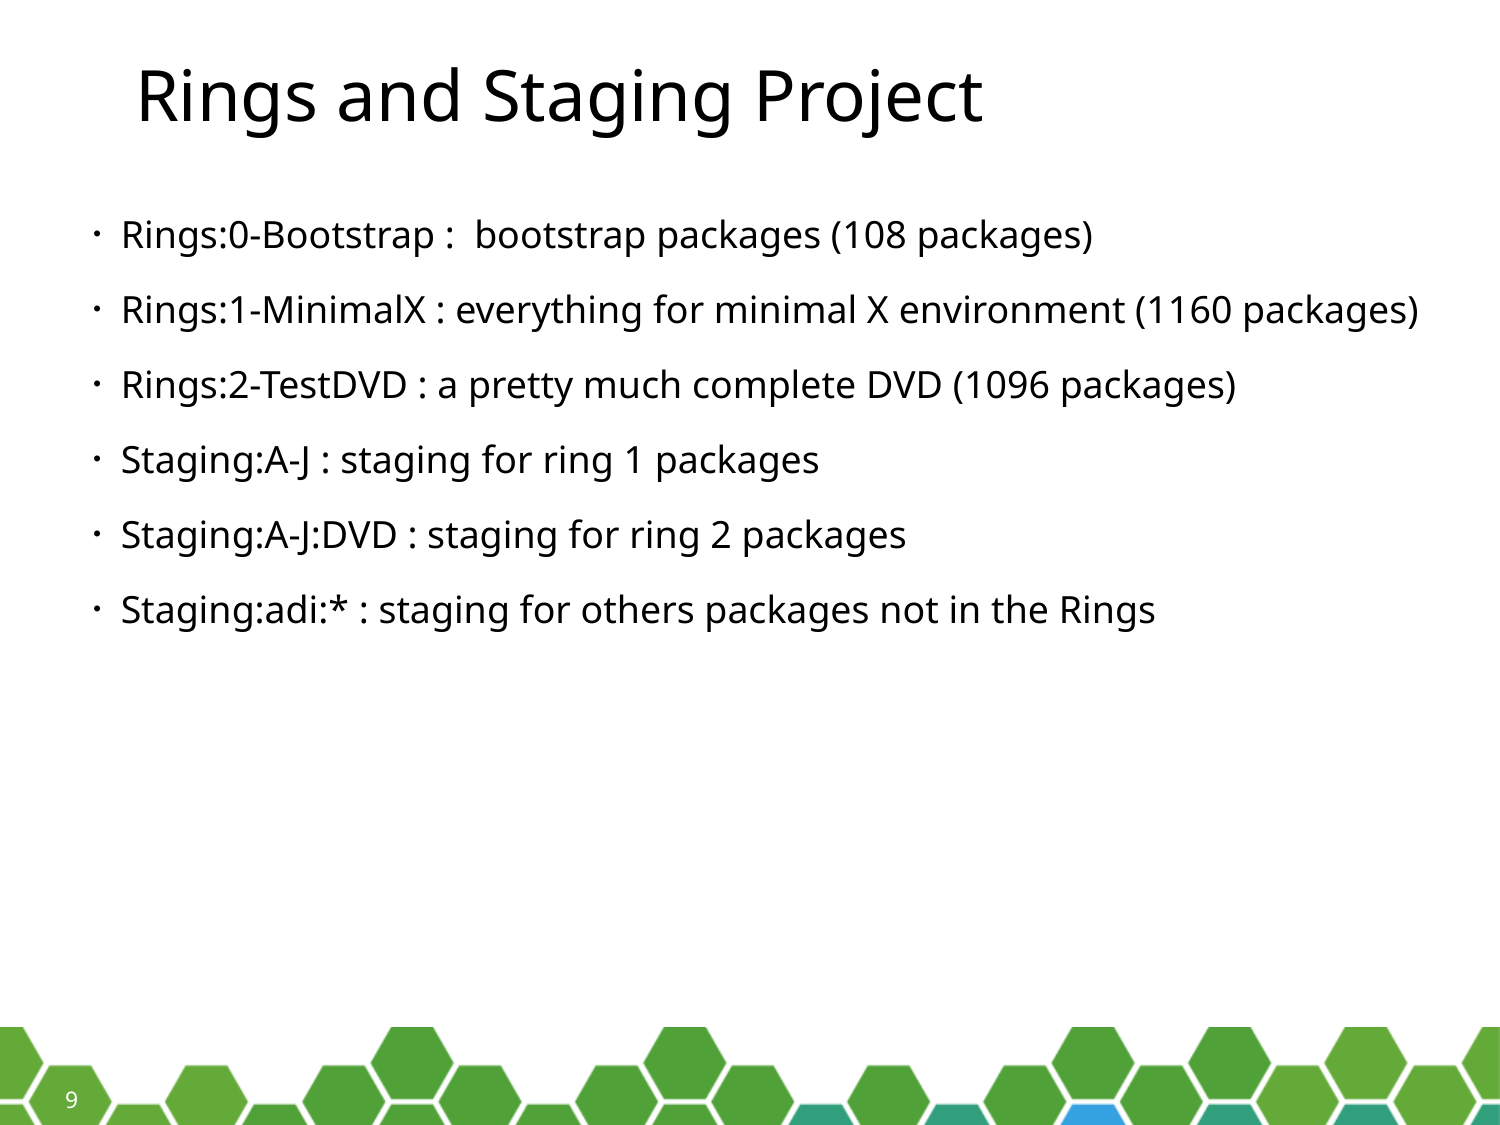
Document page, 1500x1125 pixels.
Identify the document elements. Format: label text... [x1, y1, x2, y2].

picture [0, 1027, 1500, 1125]
title Rings and Staging Project [135, 12, 1372, 175]
list Rings:0-Bootstrap : bootstrap packages (108 packages) Rings:1-MinimalX : everything for minimal X environment (1160 packages) Rings:2-TestDVD : a pretty much complete DVD (1096 packages) Staging:A-J : staging for ring 1 packages Staging:A-J:DVD : staging for ring 2 packages Staging:adi:* : staging for others packages not in the Rings [92, 208, 1477, 862]
